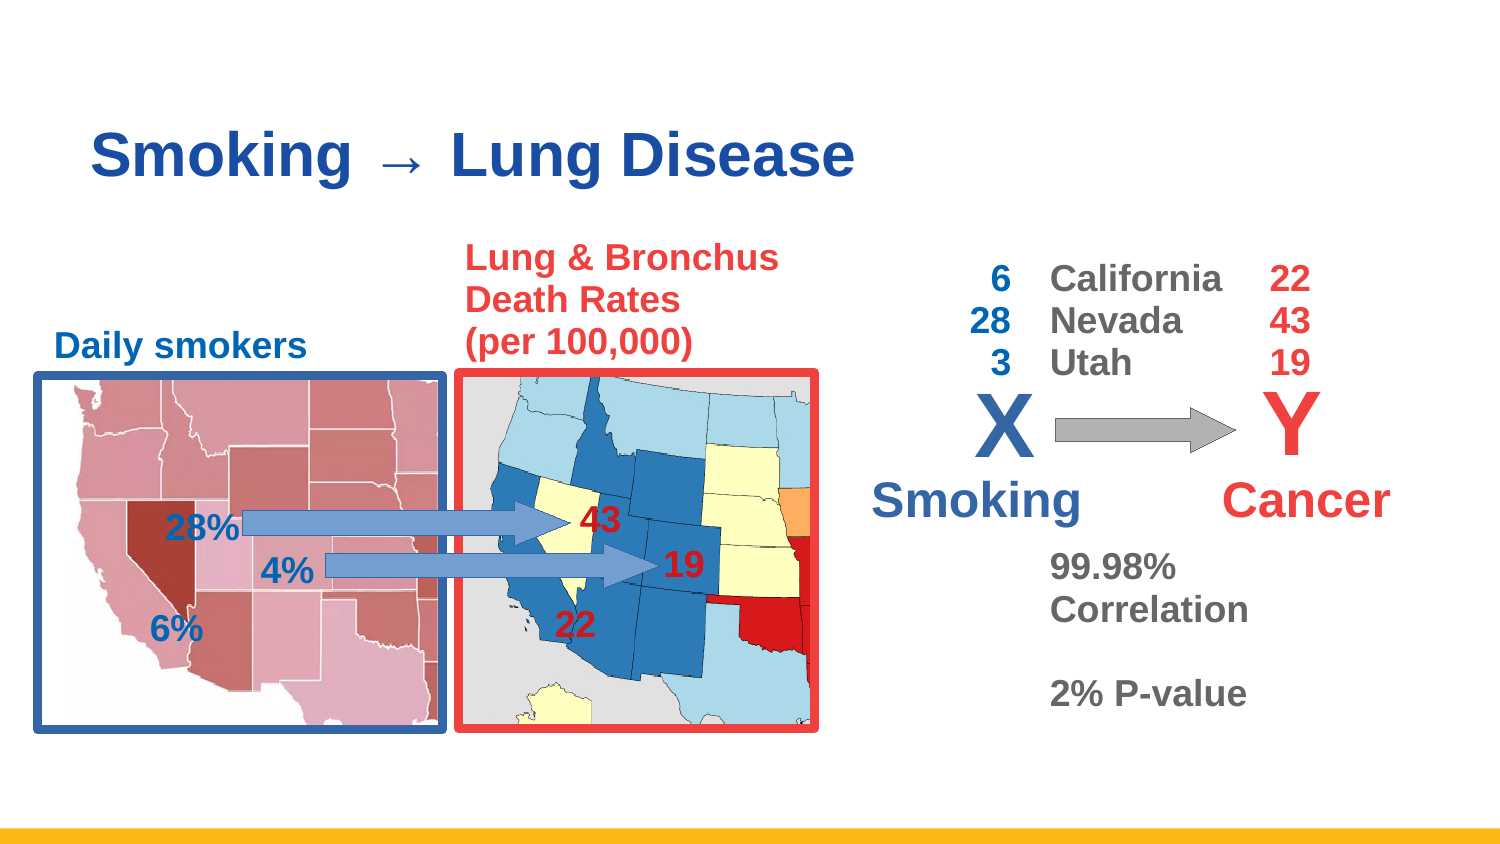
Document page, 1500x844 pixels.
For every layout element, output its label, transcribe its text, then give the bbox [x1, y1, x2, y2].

text_box 28% [150, 499, 256, 560]
picture [42, 380, 438, 726]
text_box 19 [648, 535, 754, 596]
text_box Smoking [856, 464, 1112, 591]
text_box Cancer [1207, 464, 1412, 592]
text_box Y [1246, 365, 1343, 464]
text_box 4% [245, 542, 351, 603]
title Smoking → Lung Disease [75, 0, 1425, 197]
text_box California Nevada Utah [1035, 250, 1255, 434]
text_box 6% [135, 600, 241, 661]
picture [256, 536, 438, 553]
text_box [1055, 434, 1228, 453]
text_box [325, 552, 648, 589]
picture [463, 526, 603, 553]
text_box X [959, 401, 1051, 464]
text_box 99.98% Correlation 2% P-value [1035, 538, 1276, 722]
text_box 22 [540, 595, 646, 656]
text_box Lung & Bronchus Death Rates (per 100,000) [450, 229, 796, 421]
picture [463, 377, 811, 725]
text_box 43 [565, 491, 641, 552]
text_box Daily smokers [39, 316, 450, 374]
text_box [242, 500, 565, 546]
text_box 6 28 3 [954, 250, 1035, 401]
text_box 2243 19 [1255, 250, 1327, 401]
